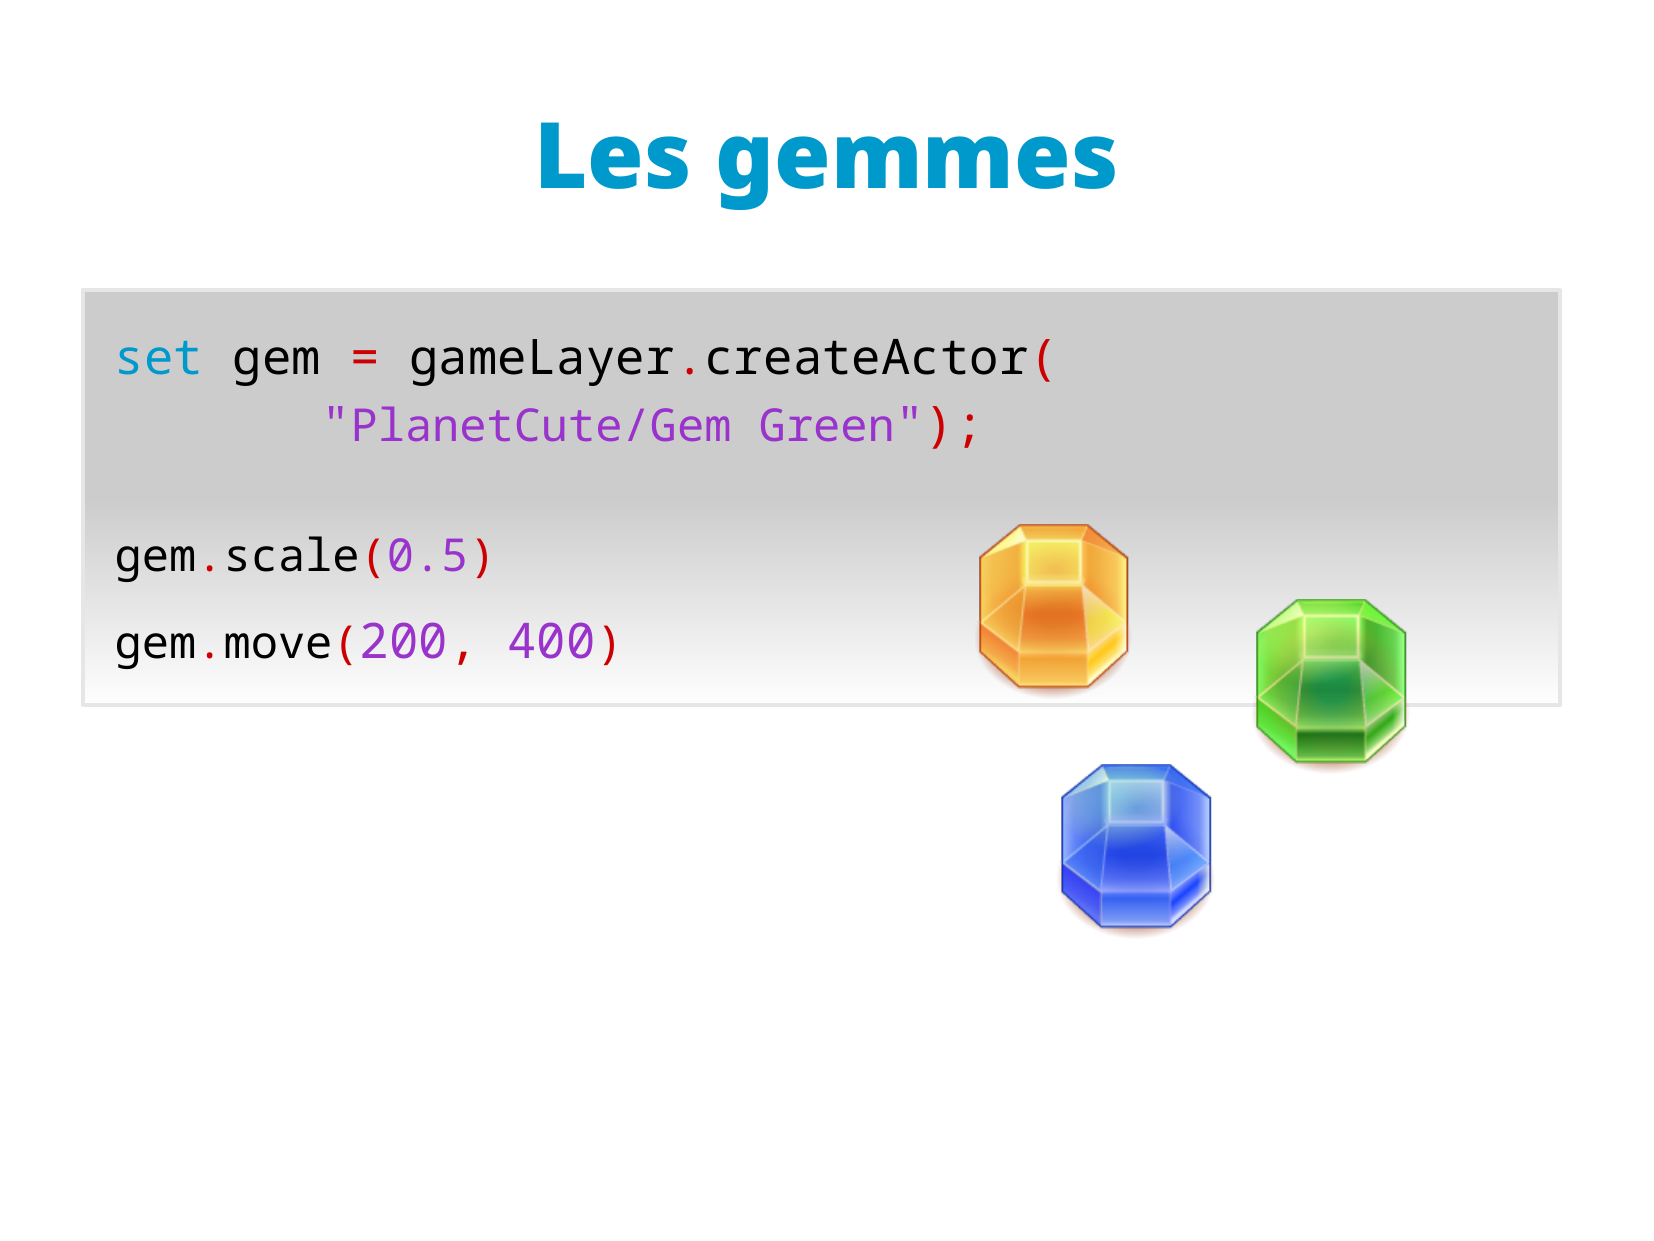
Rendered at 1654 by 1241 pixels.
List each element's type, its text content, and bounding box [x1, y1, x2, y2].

picture [1057, 764, 1216, 940]
picture [1252, 599, 1411, 775]
picture [975, 524, 1133, 700]
title Les gemmes [82, 49, 1571, 257]
list set gem = gameLayer.createActor( "PlanetCute/Gem Green"); gem.scale(0.5) gem.move(200, 400) [82, 290, 1561, 706]
